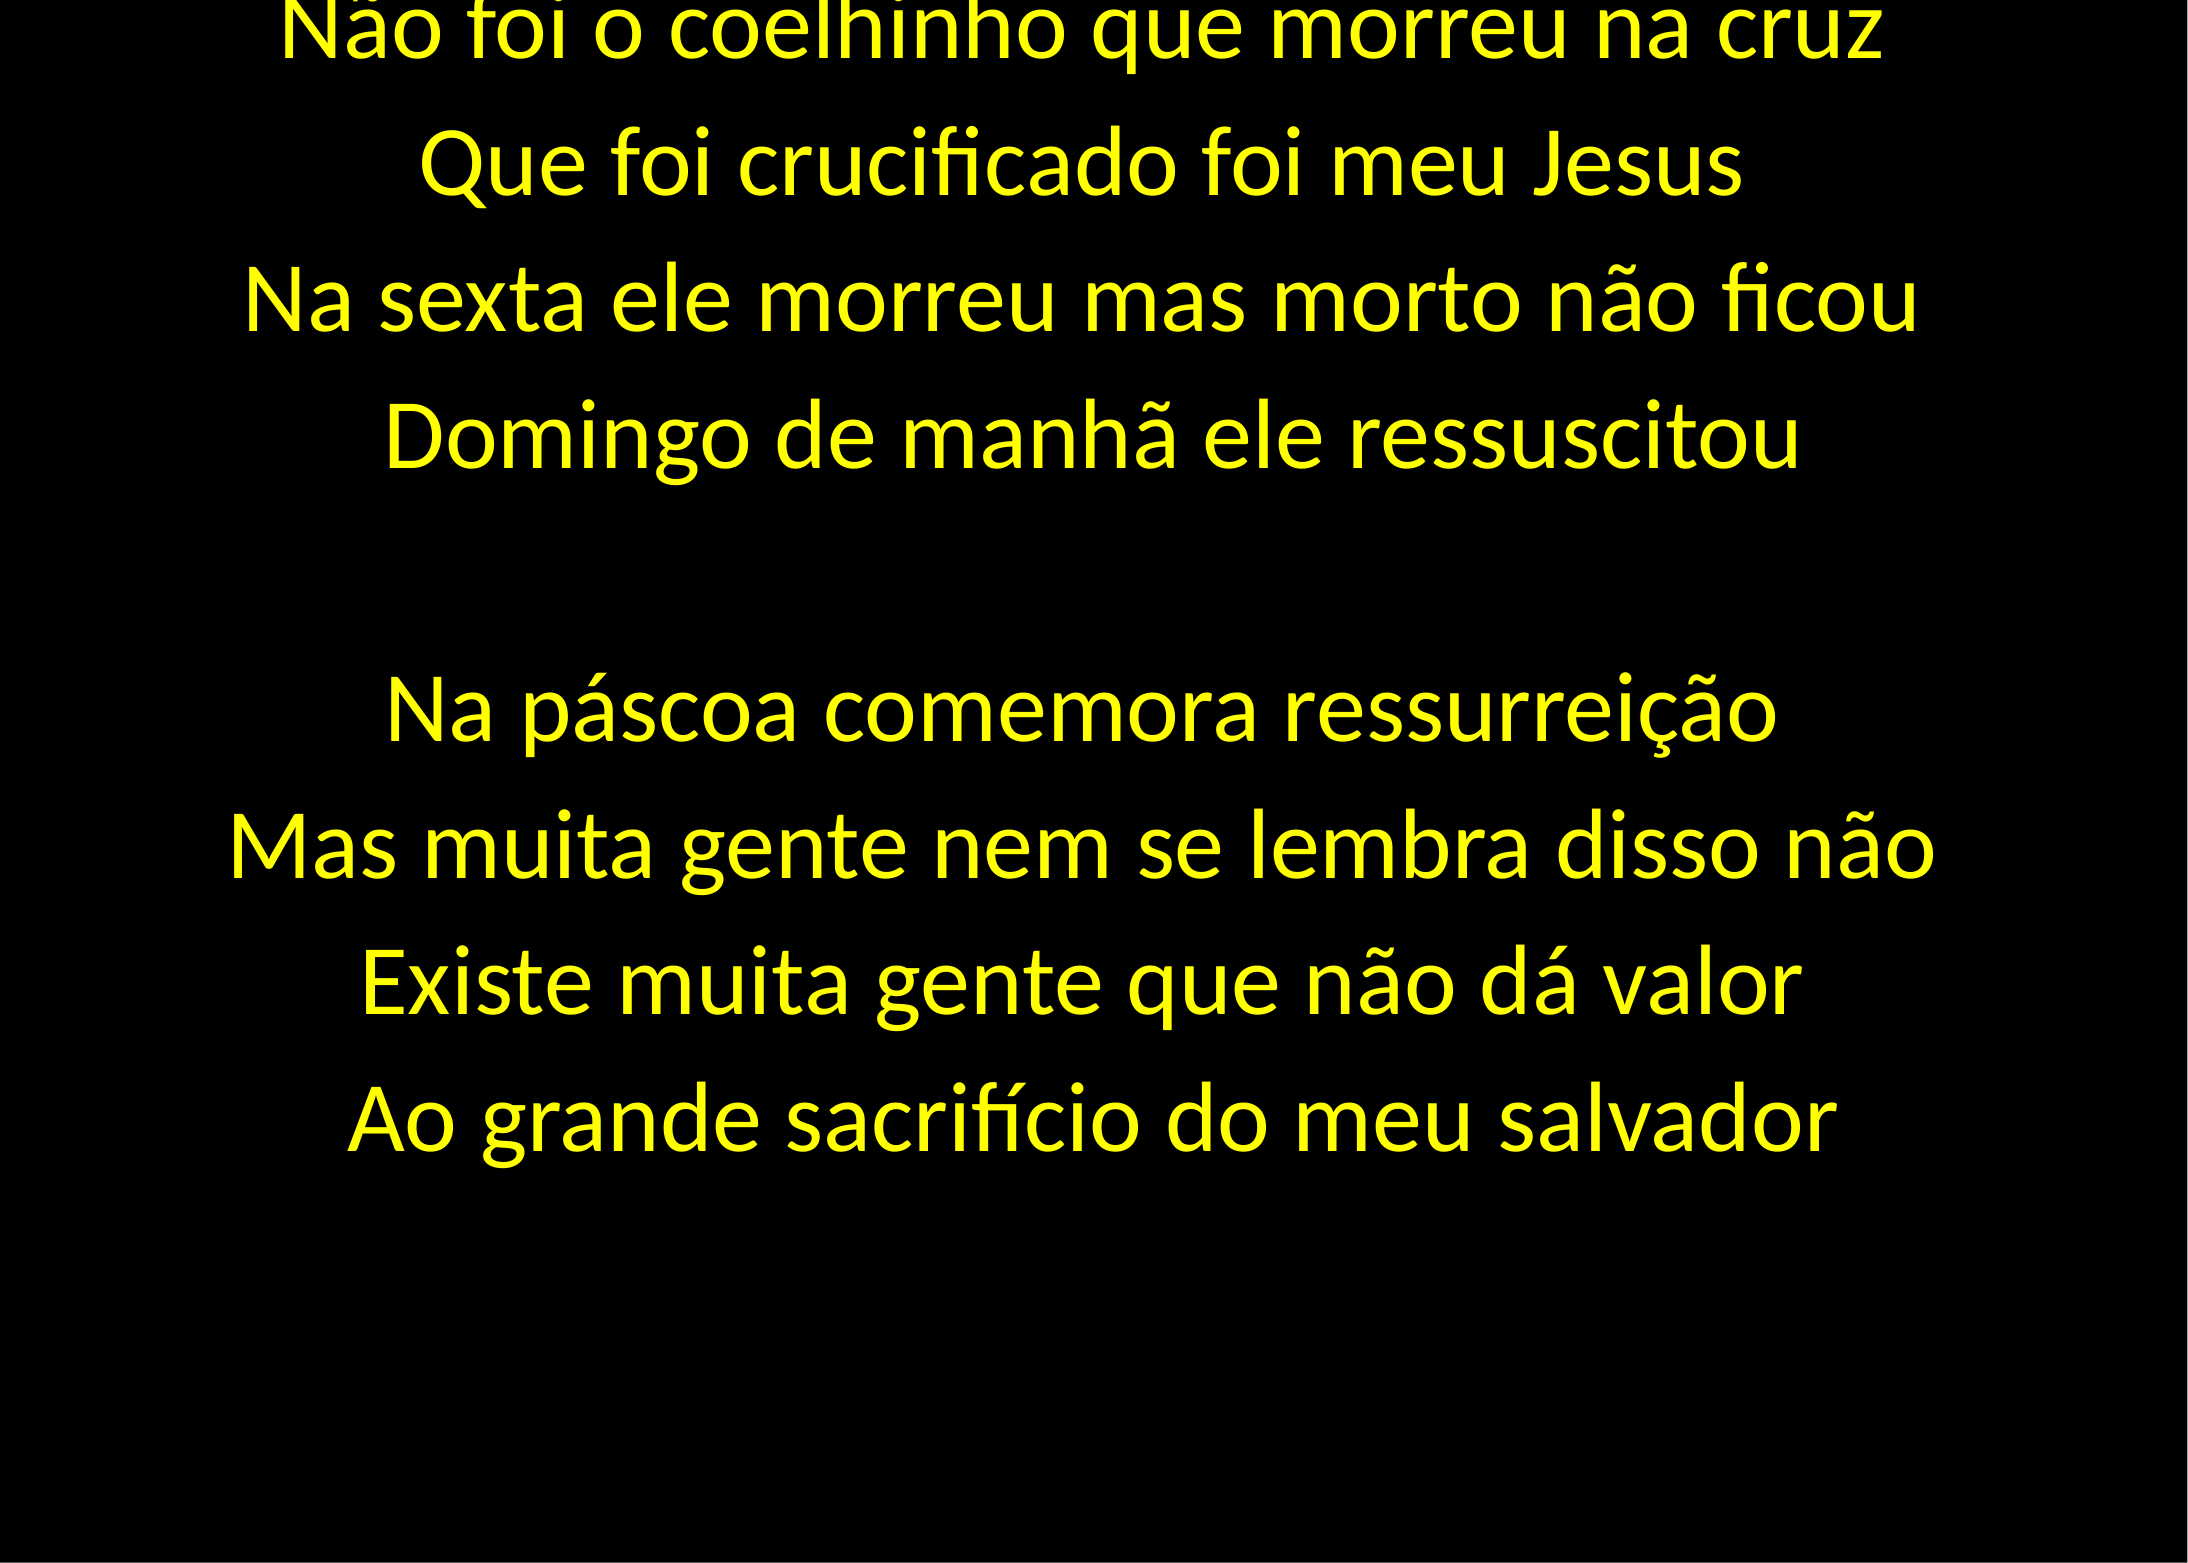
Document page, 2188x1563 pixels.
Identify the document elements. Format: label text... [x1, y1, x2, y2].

subtitle Não foi o coelhinho que morreu na cruz Que foi crucificado foi meu Jesus Na sexta ele morreu mas morto não ficou Domingo de manhã ele ressuscitou Na páscoa comemora ressurreição Mas muita gente nem se lembra disso não Existe muita gente que não dá valor Ao grande sacrifício do meu salvador [0, 0, 2188, 1563]
